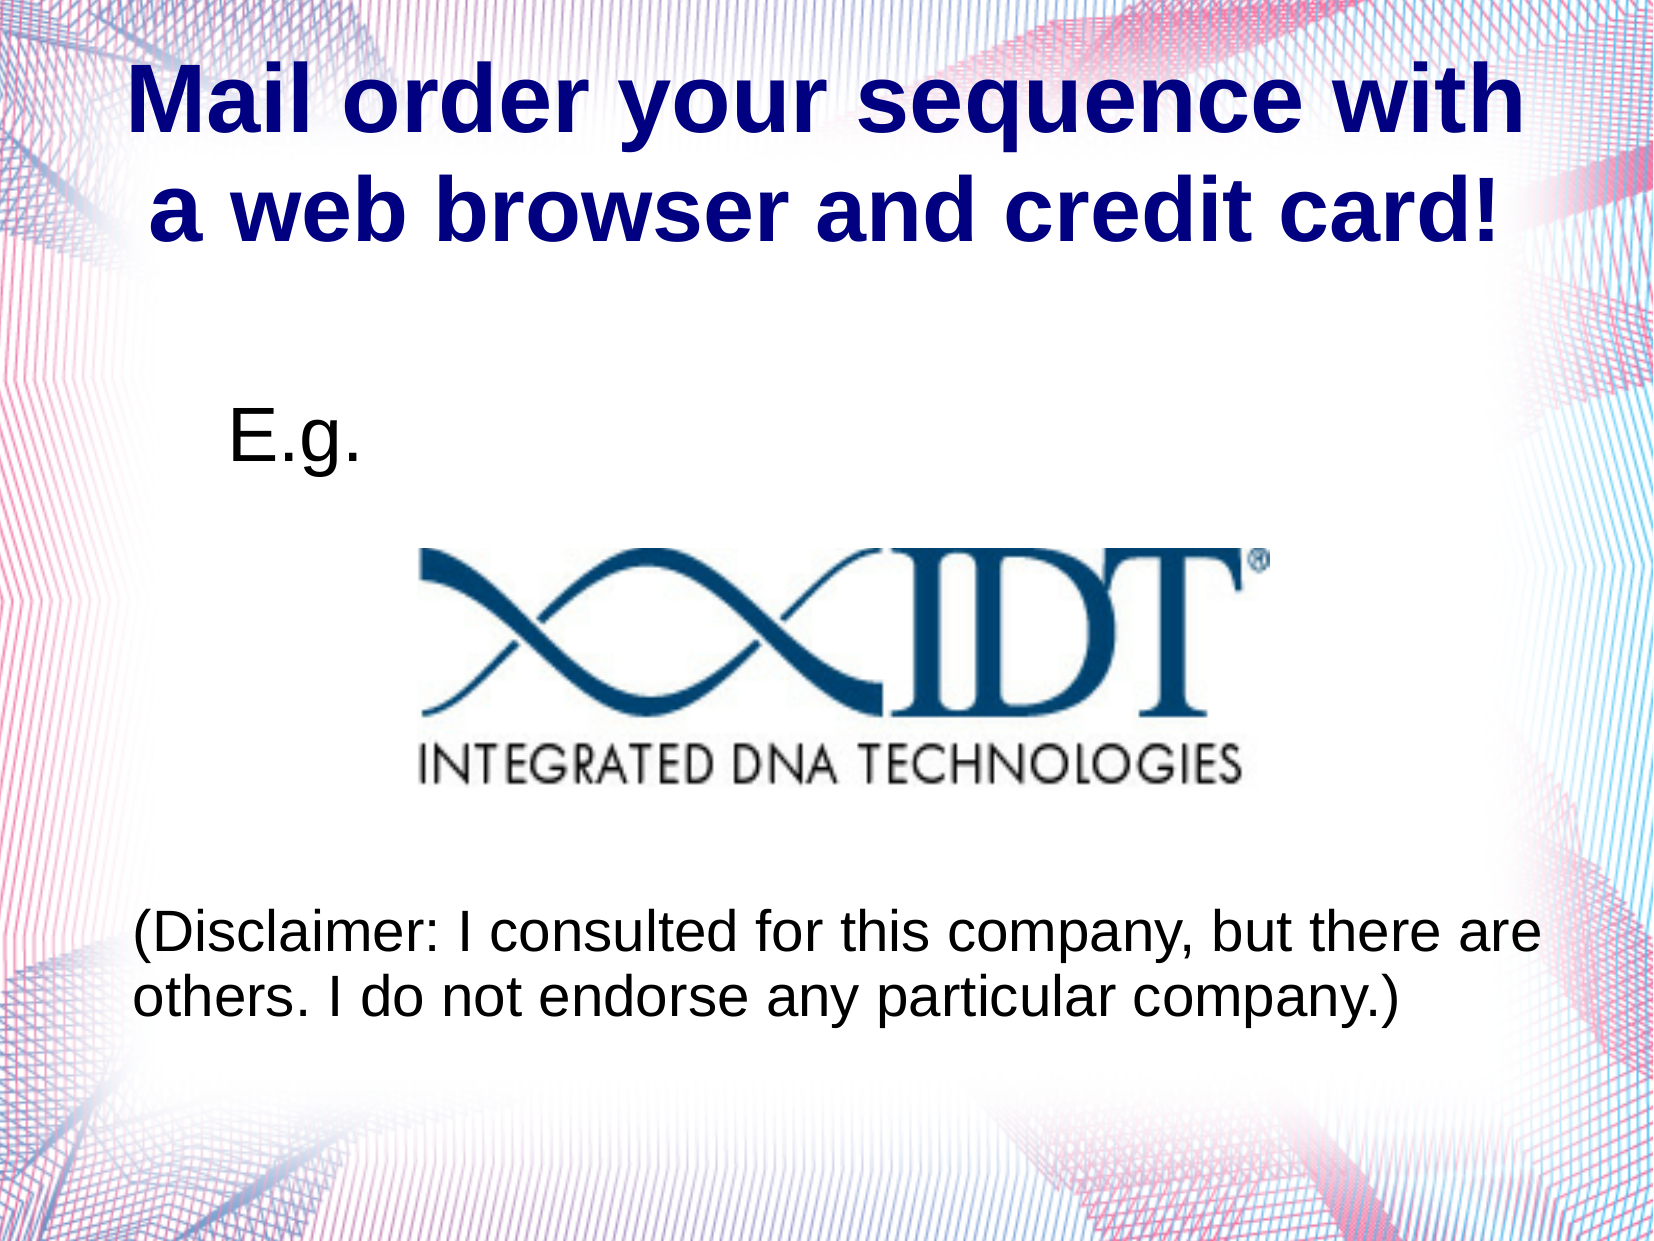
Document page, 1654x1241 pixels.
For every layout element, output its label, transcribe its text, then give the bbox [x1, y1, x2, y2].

title Mail order your sequence with a web browser and credit card! [82, 43, 1571, 263]
text_box E.g. [212, 383, 774, 485]
text_box (Disclaimer: I consulted for this company, but there are others. I do not endorse any particular company.) [118, 891, 1565, 1166]
list [82, 290, 1571, 1109]
picture [0, 0, 1654, 1241]
